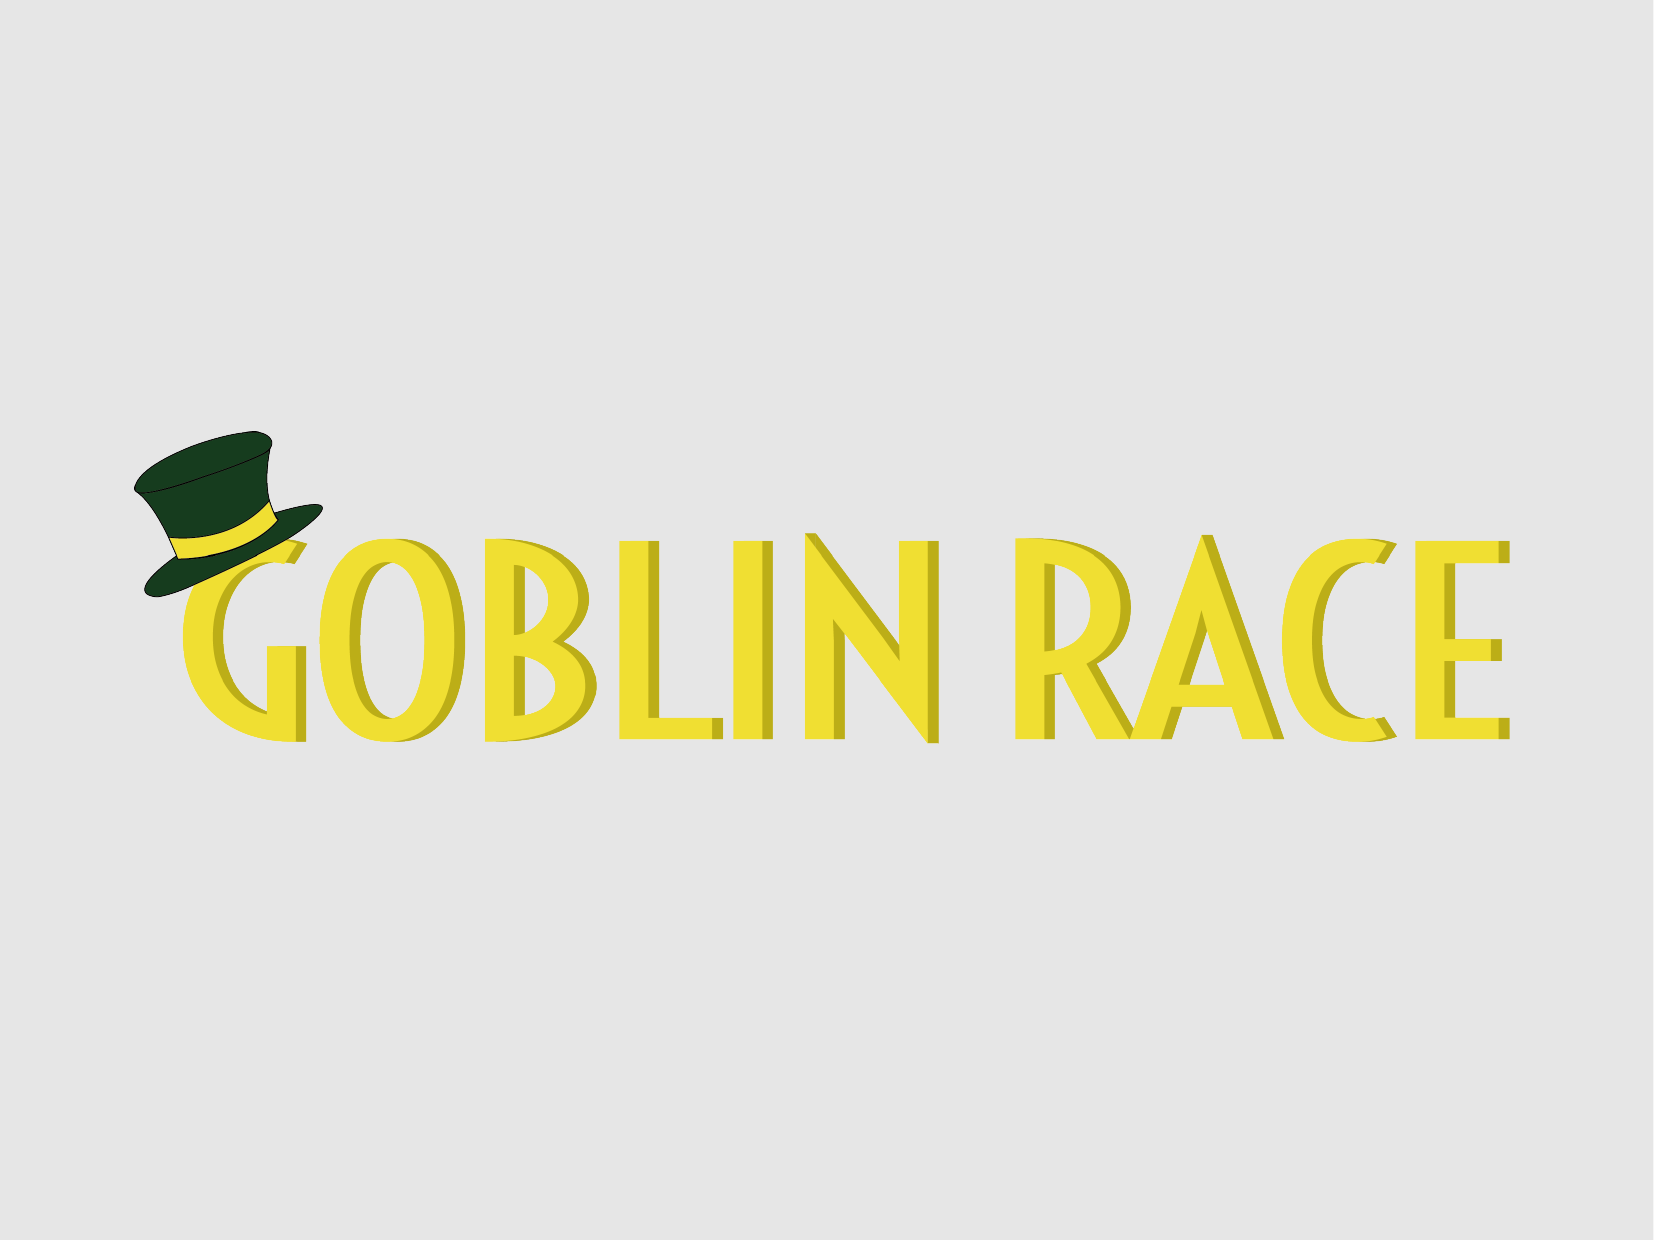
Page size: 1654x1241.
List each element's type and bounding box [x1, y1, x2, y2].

picture [134, 431, 1518, 805]
